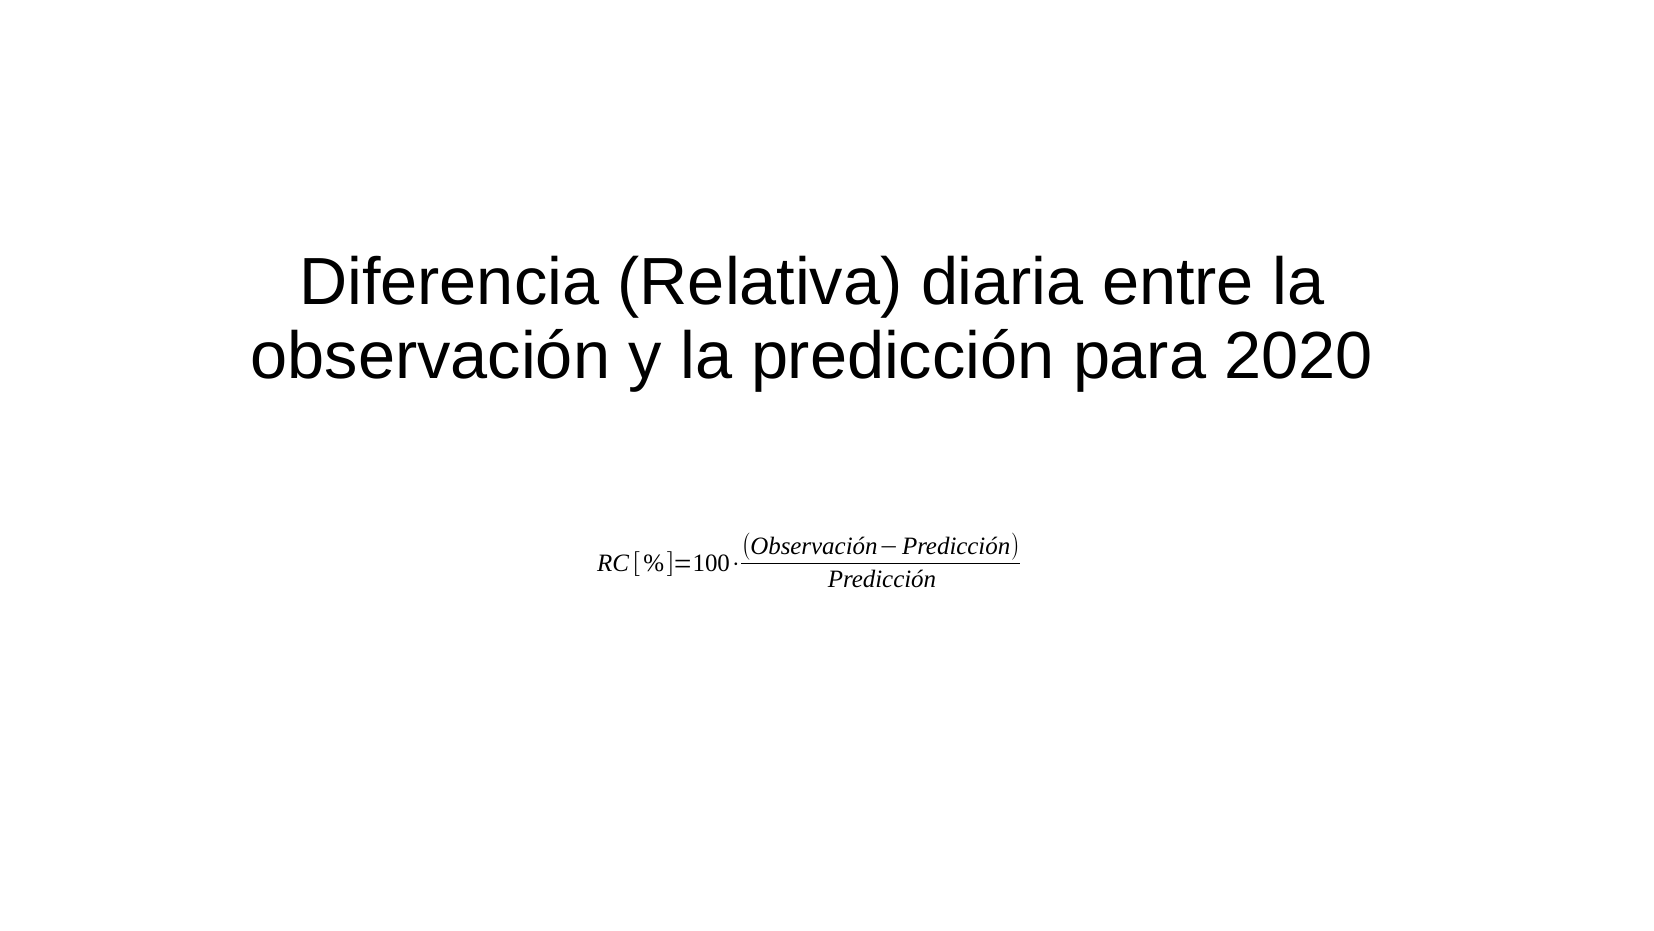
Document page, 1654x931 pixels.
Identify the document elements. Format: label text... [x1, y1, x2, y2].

text_box Diferencia (Relativa) diaria entre la observación y la predicción para 2020 [147, 236, 1477, 401]
chart [590, 531, 1028, 594]
